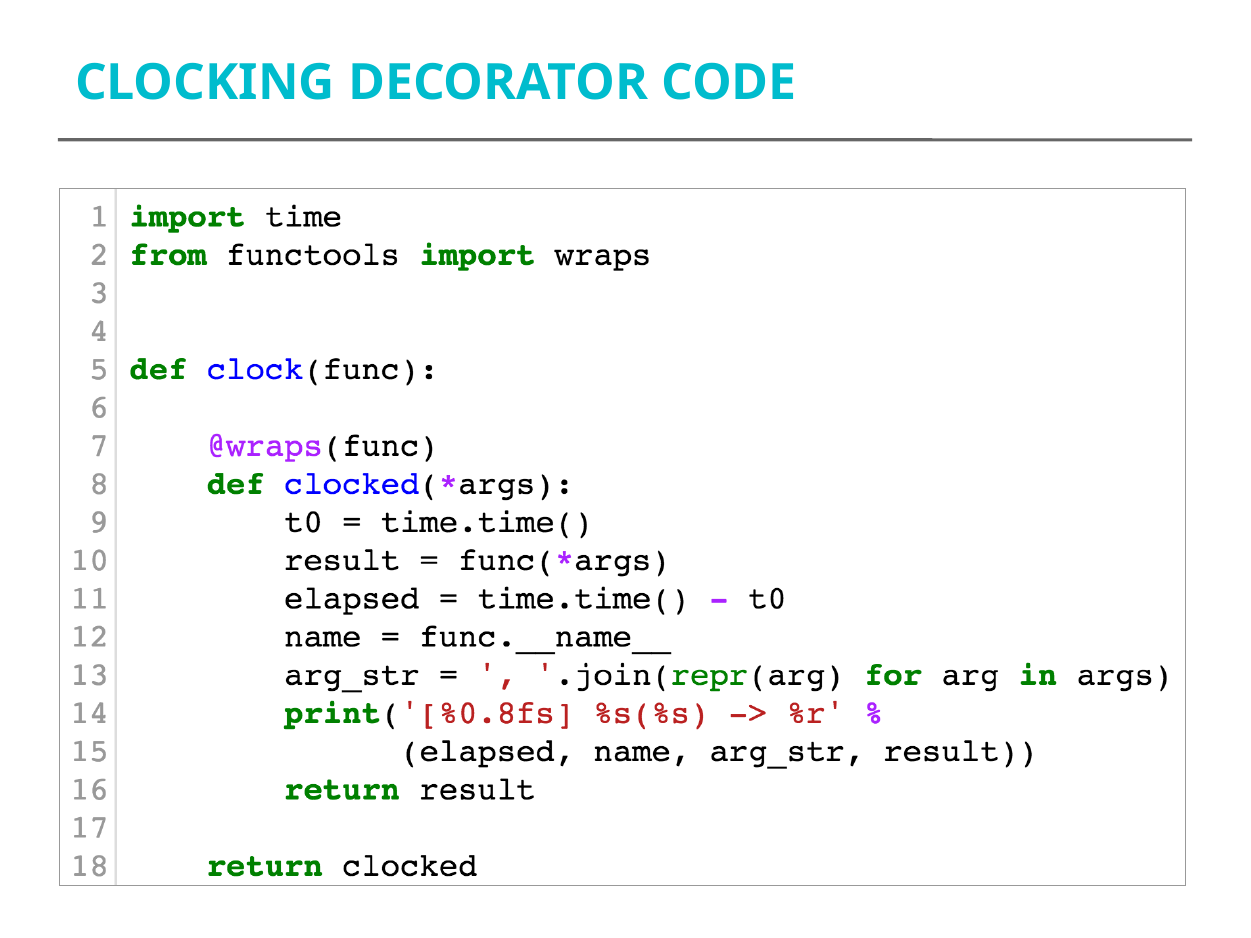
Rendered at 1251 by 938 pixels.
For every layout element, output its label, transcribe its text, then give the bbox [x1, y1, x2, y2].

picture [59, 188, 1186, 886]
title CLOCKING DECORATOR CODE [62, 37, 1188, 122]
